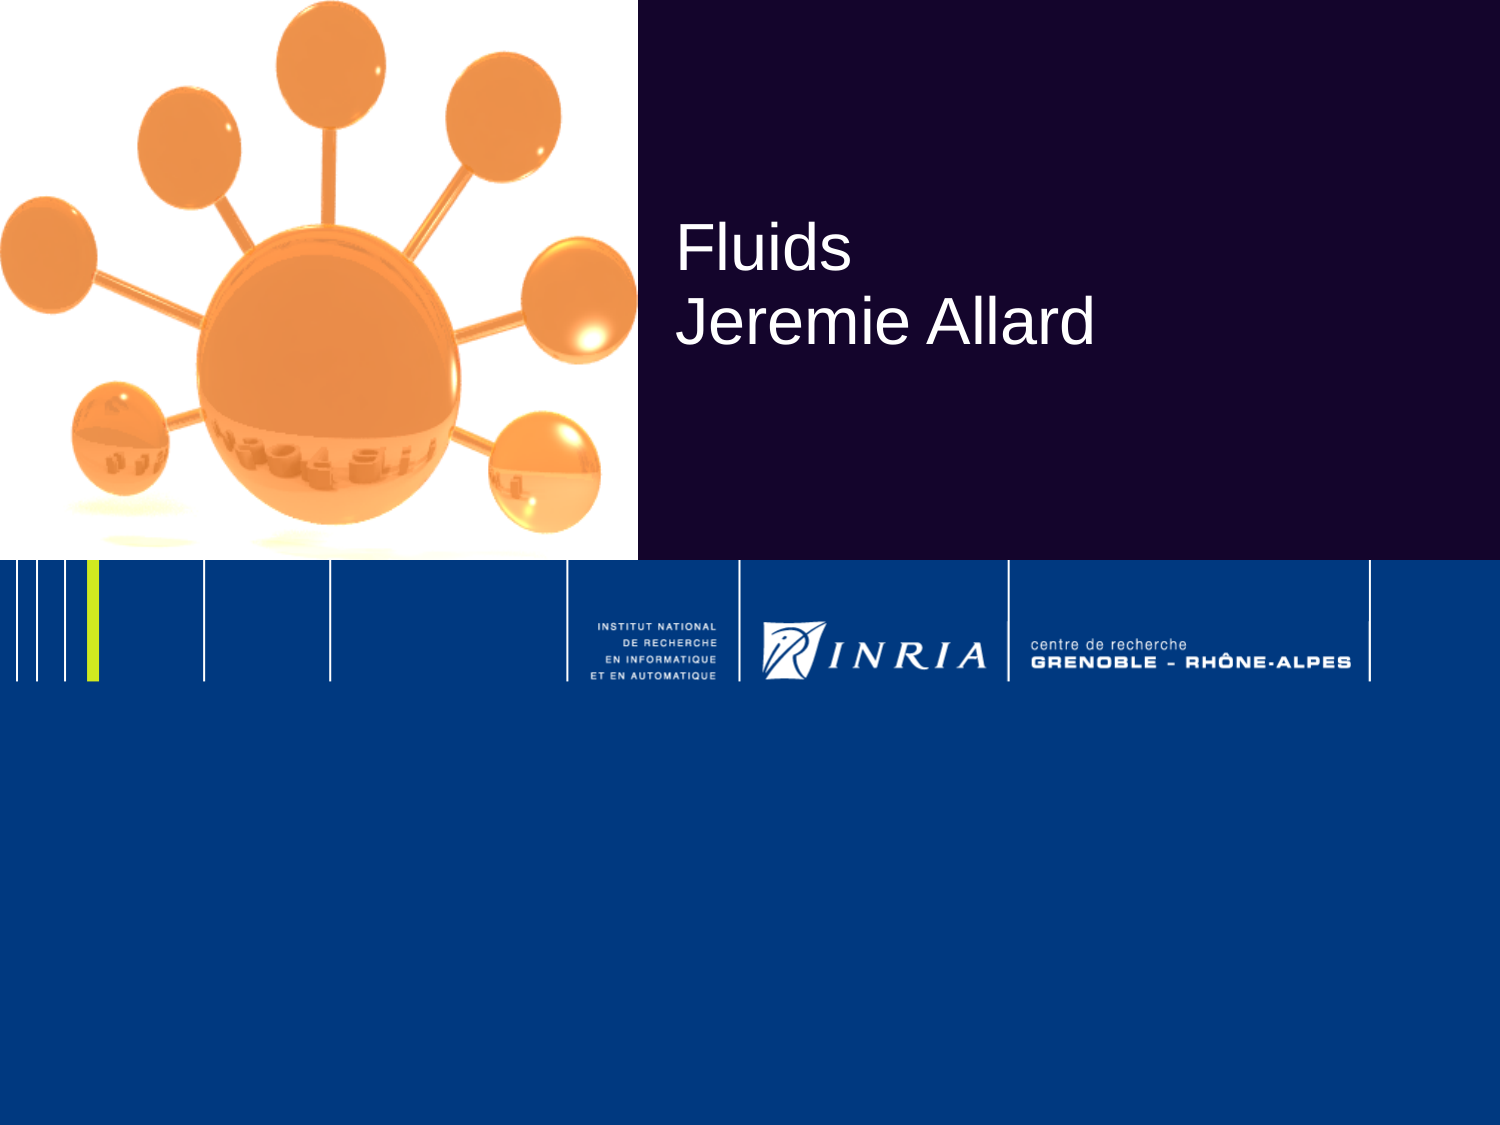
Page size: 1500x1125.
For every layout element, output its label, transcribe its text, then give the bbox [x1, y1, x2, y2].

title Fluids Jeremie Allard [675, 41, 1426, 528]
picture [0, 0, 1500, 1125]
